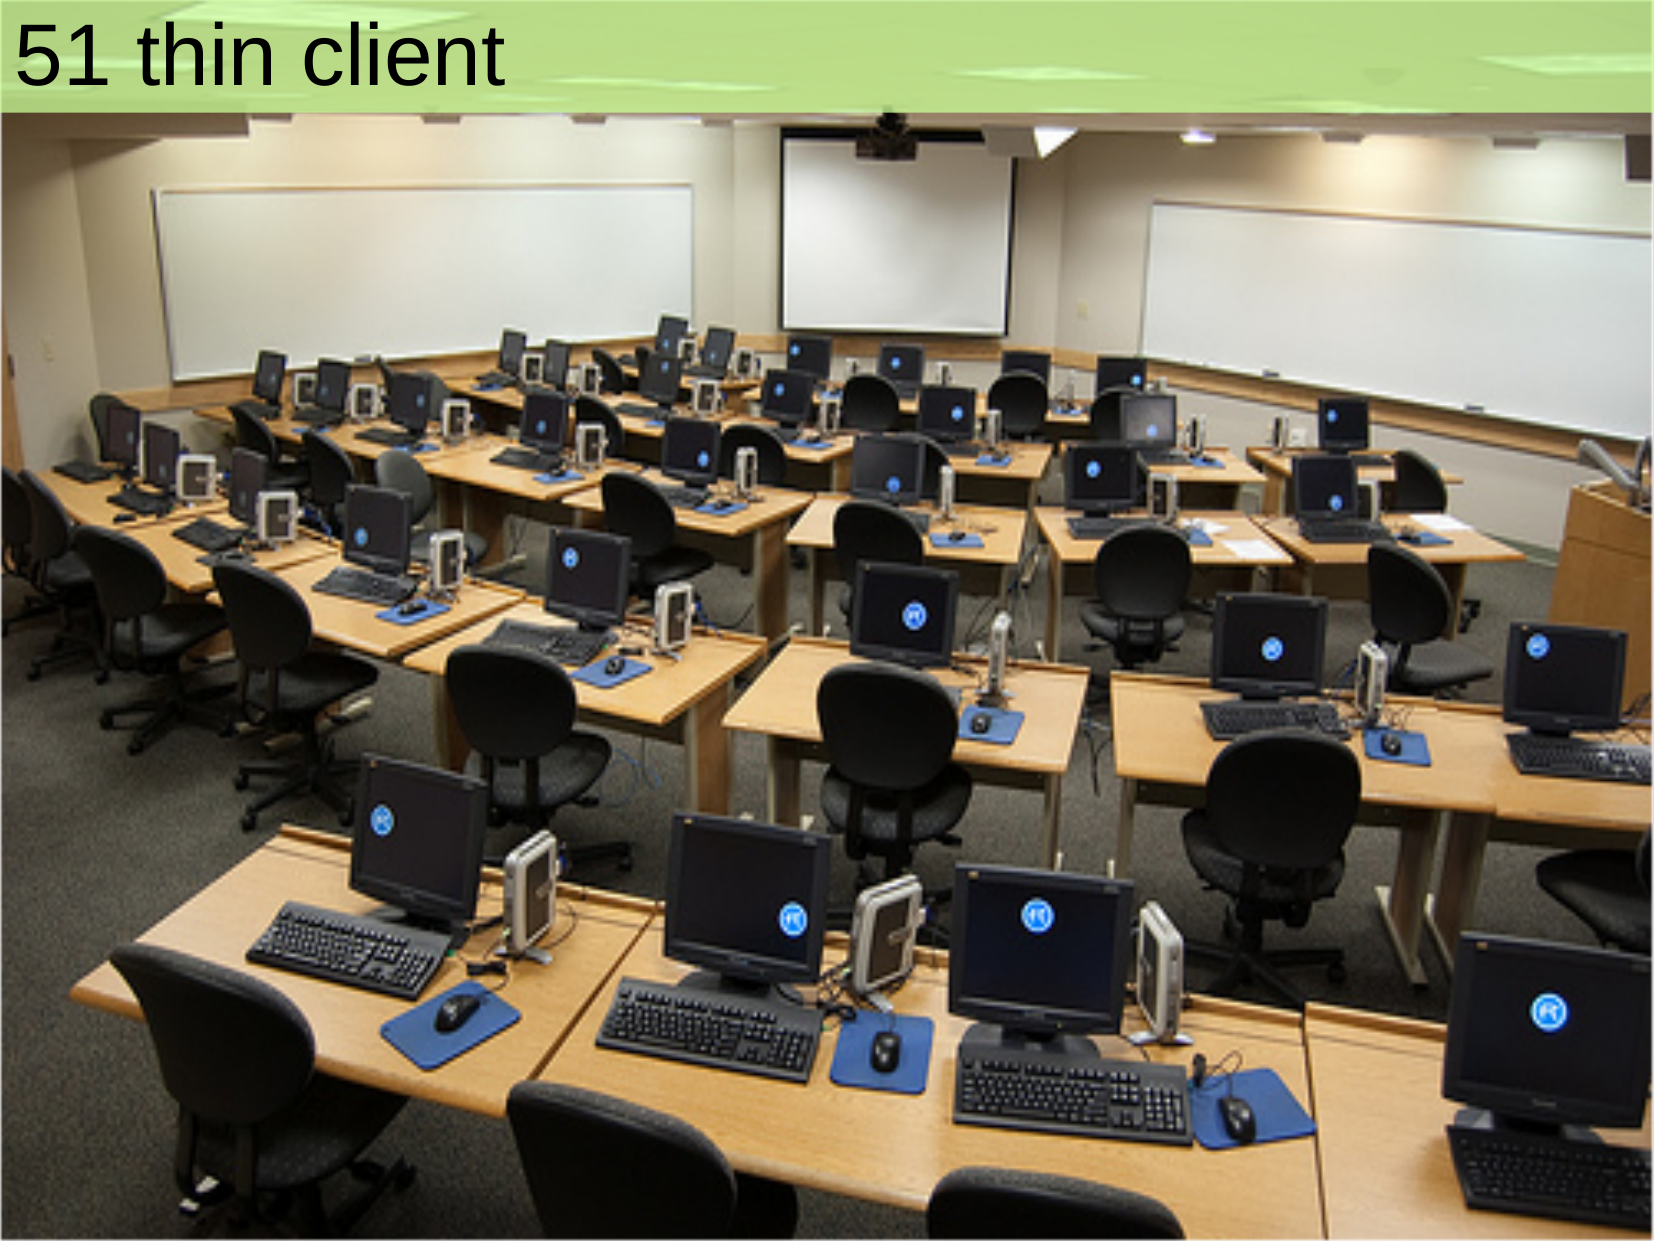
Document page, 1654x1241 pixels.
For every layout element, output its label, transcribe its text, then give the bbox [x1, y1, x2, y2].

picture [0, 113, 1654, 1241]
text_box 51 thin client [0, 0, 1654, 113]
